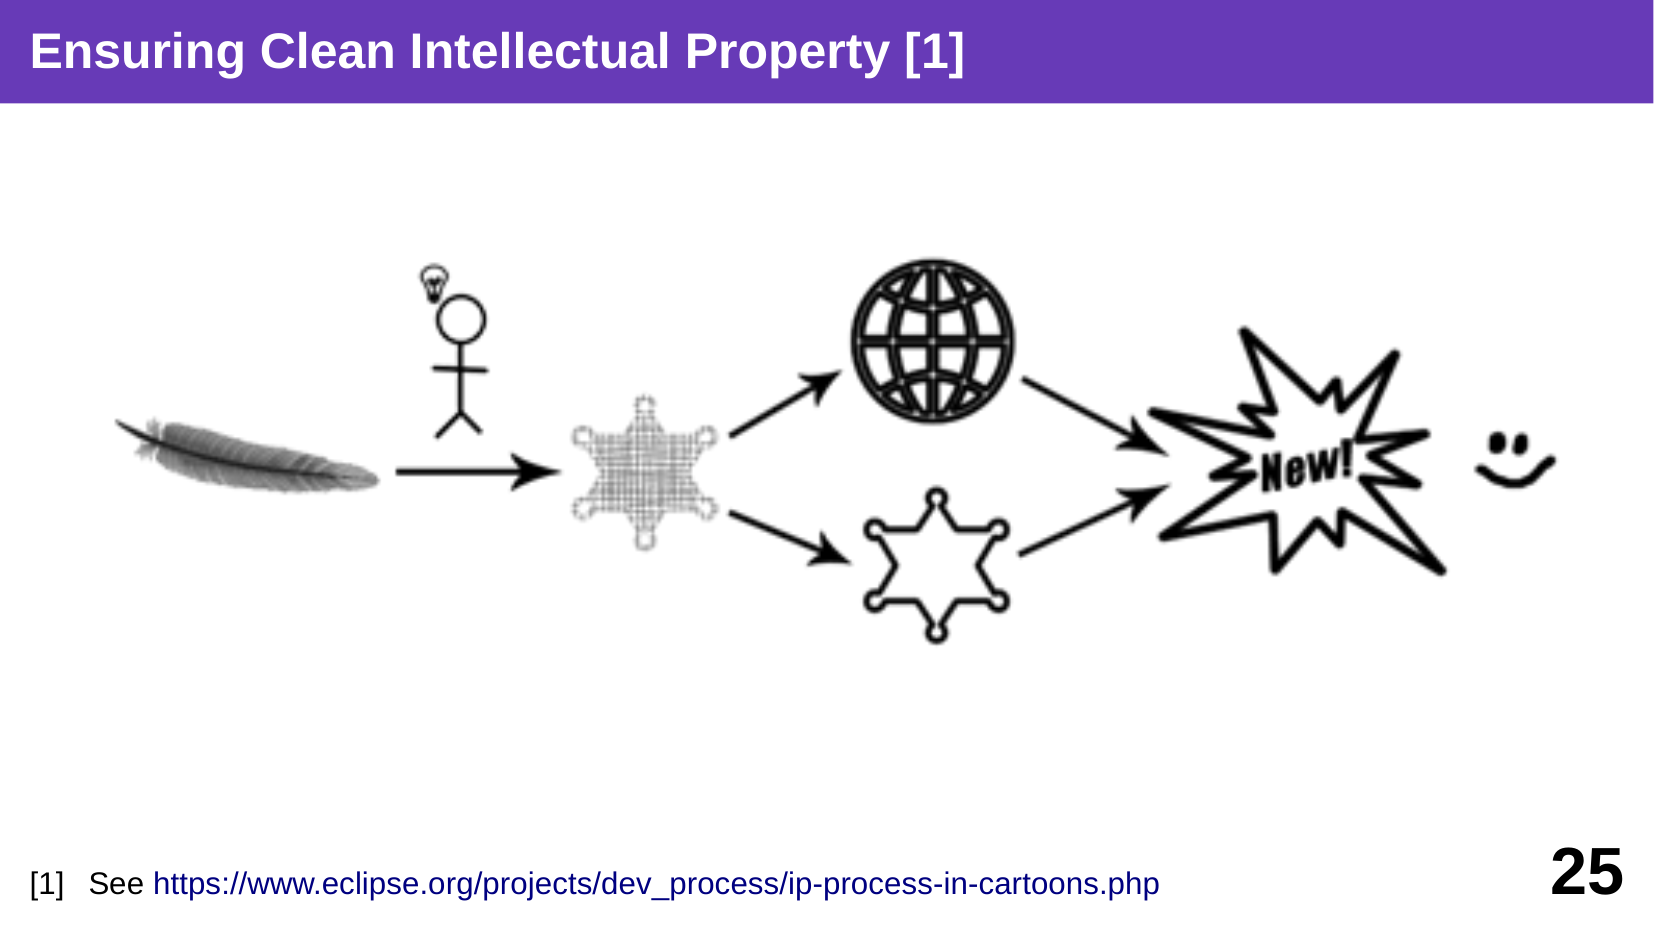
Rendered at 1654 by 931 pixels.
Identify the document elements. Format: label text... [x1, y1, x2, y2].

text_box [1] See https://www.eclipse.org/projects/dev_process/ip-process-in-cartoons.php [0, 826, 1536, 931]
picture [29, 236, 1625, 683]
title Ensuring Clean Intellectual Property [1] [0, 0, 1654, 104]
